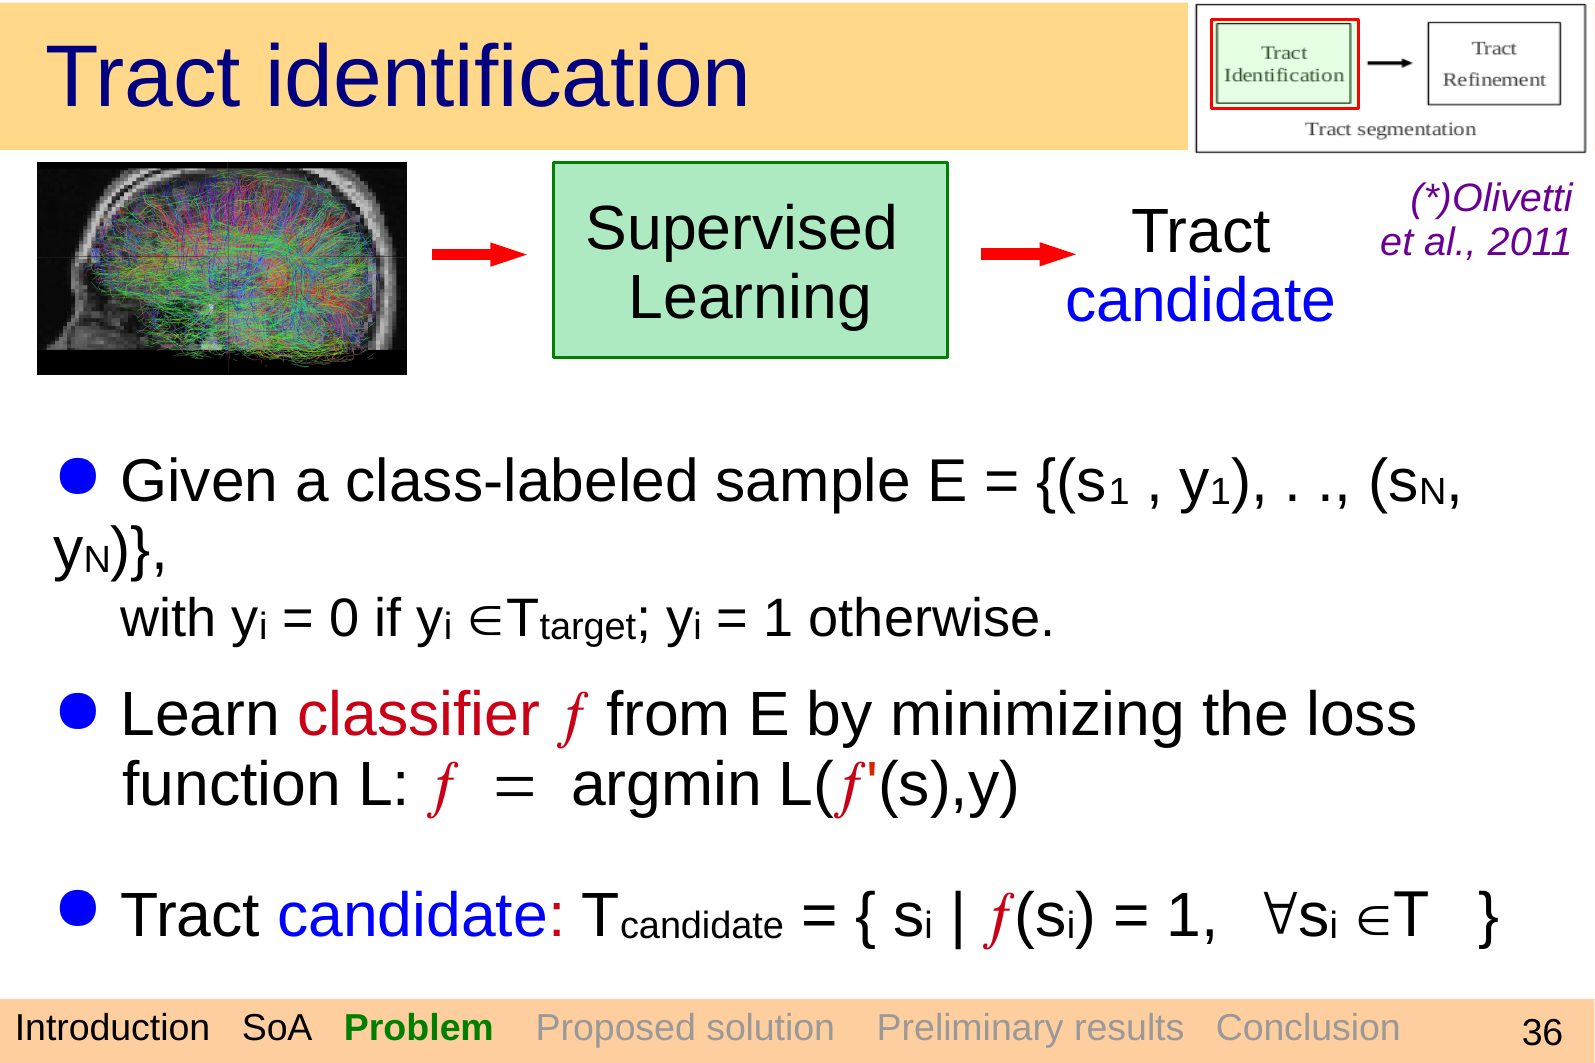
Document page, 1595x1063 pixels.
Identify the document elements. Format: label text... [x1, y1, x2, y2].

list Supervised Learning [553, 162, 948, 358]
list (*)Olivetti et al., 2011 [1373, 175, 1573, 264]
list [1211, 19, 1359, 109]
title Tract identification [0, 2, 1188, 151]
picture [1188, 0, 1595, 161]
picture [37, 162, 407, 376]
text_box Introduction SoA Problem Proposed solution Preliminary results Conclusion [0, 999, 1377, 1063]
list Given a class-labeled sample E = {(s1 , y1), . ., (sN, yN)}, with yi = 0 if yi ÎTtarget; yi = 1 otherwise. Learn classifier ¦ from E by minimizing the loss function L: ¦ = argmin L(¦'(s),y) Tract candidate: Tcandidate = { si | ¦(si) = 1, "si ÎT } [53, 444, 1573, 1051]
text_box <number> [1377, 1003, 1579, 1063]
list Tract candidate [961, 195, 1370, 346]
